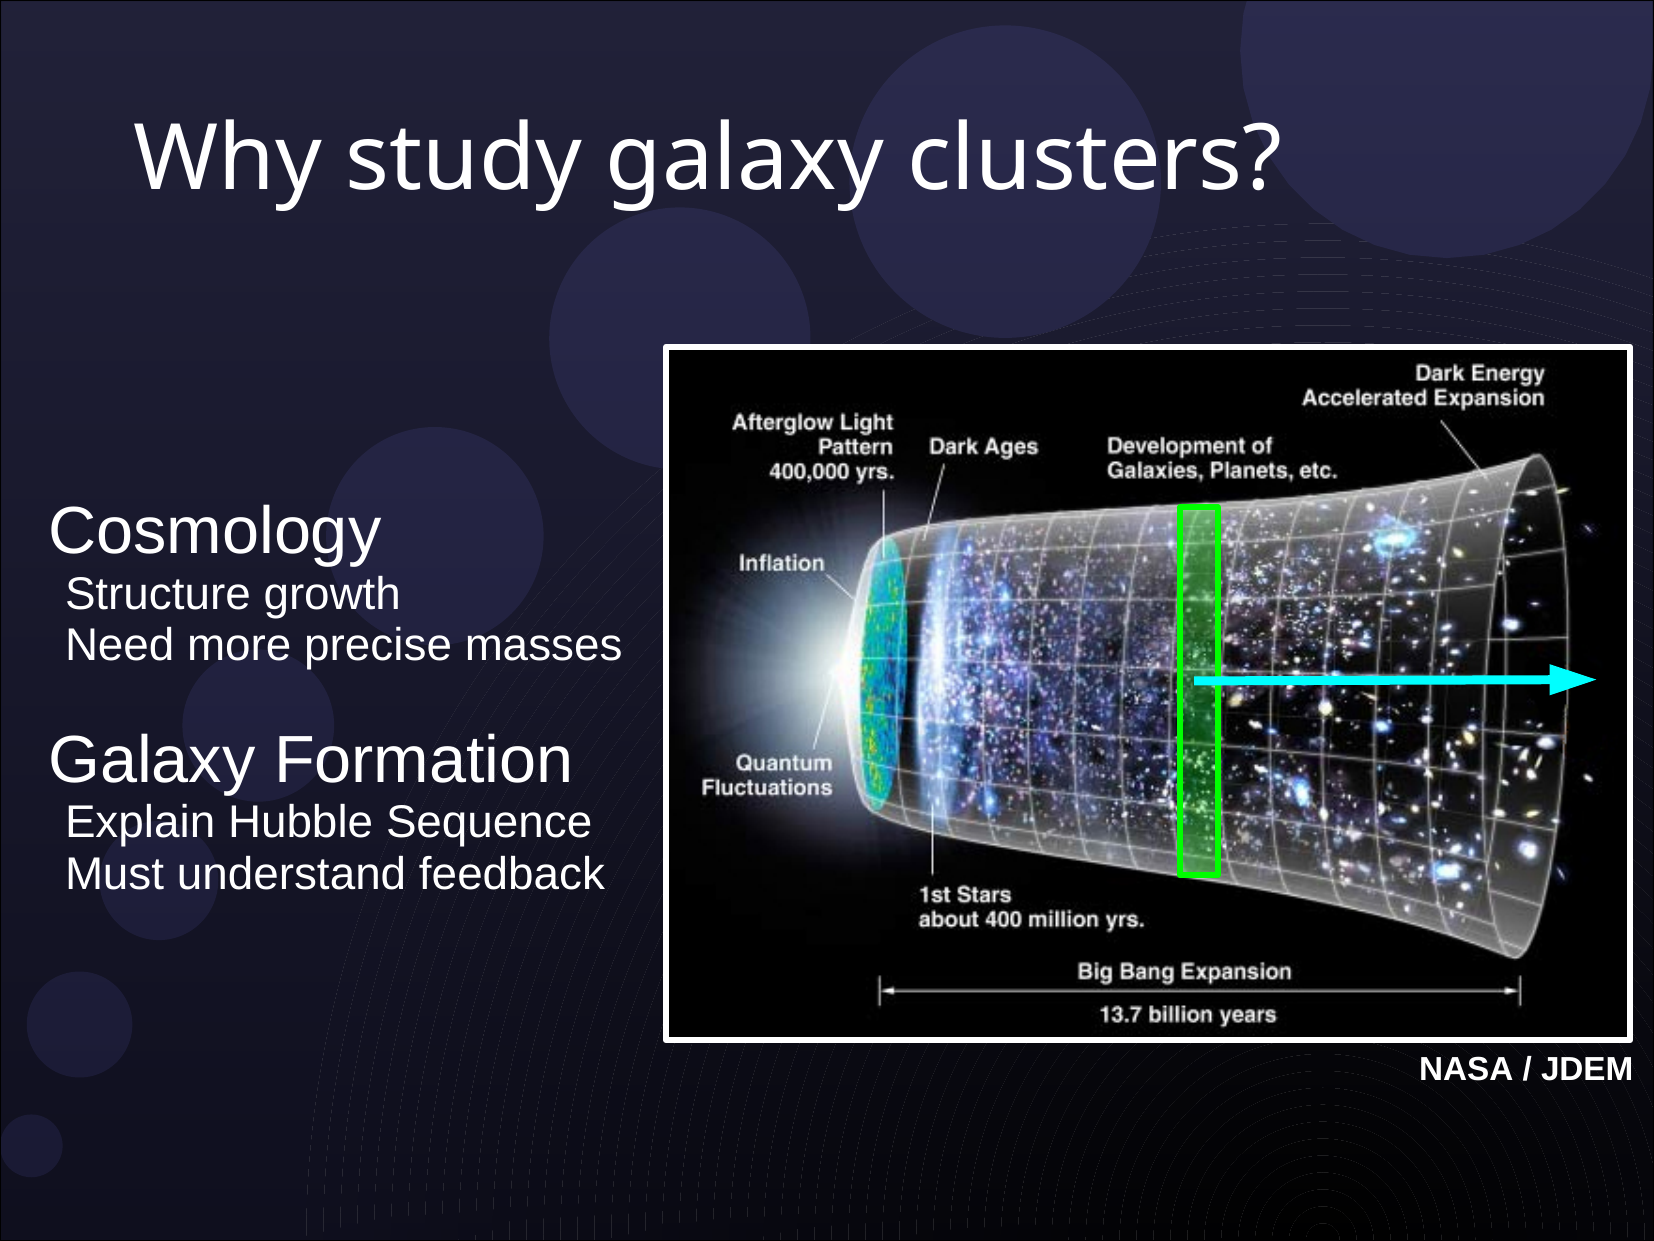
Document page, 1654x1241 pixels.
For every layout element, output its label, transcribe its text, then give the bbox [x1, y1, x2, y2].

text_box Cosmology Structure growth Need more precise masses Galaxy Formation Explain Hubble Sequence Must understand feedback [26, 489, 651, 902]
text_box NASA / JDEM [1419, 1050, 1635, 1088]
text_box Why study galaxy clusters? [133, 91, 1506, 221]
picture [669, 349, 1627, 1038]
text_box [1180, 507, 1218, 876]
